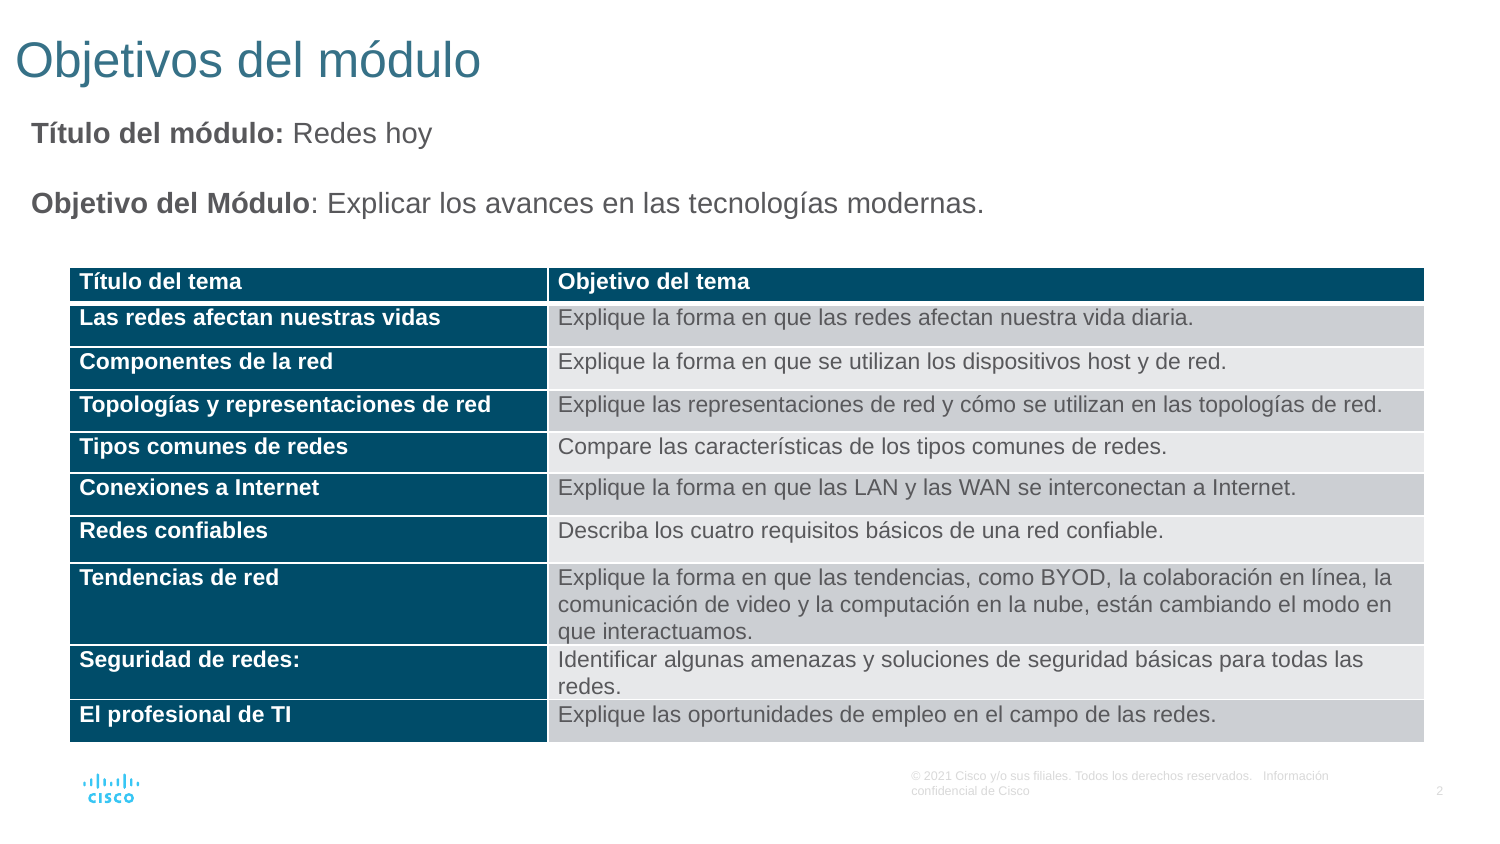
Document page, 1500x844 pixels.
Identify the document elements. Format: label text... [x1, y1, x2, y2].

table_cell Tendencias de red [70, 564, 547, 644]
table_cell Identificar algunas amenazas y soluciones de seguridad básicas para todas las redes. [549, 646, 1424, 699]
table_header Título del tema [70, 268, 547, 301]
table_cell Explique las oportunidades de empleo en el campo de las redes. [549, 700, 1424, 742]
table_cell Topologías y representaciones de red [70, 391, 547, 431]
table_cell El profesional de TI [70, 700, 547, 742]
table_cell Tipos comunes de redes [70, 433, 547, 472]
title Objetivos del módulo [0, 6, 1500, 108]
table_cell Explique la forma en que se utilizan los dispositivos host y de red. [549, 348, 1424, 389]
table_cell Explique las representaciones de red y cómo se utilizan en las topologías de red. [549, 391, 1424, 431]
table_cell Explique la forma en que las tendencias, como BYOD, la colaboración en línea, la comunicación de video y la computación en la nube, están cambiando el modo en que interactuamos. [549, 564, 1424, 644]
list Título del módulo: Redes hoy Objetivo del Módulo: Explicar los avances en las tecnologías modernas. [16, 107, 1449, 244]
table_cell Describa los cuatro requisitos básicos de una red confiable. [549, 517, 1424, 562]
table_cell Las redes afectan nuestras vidas [70, 306, 547, 346]
table_cell Explique la forma en que las redes afectan nuestra vida diaria. [549, 306, 1424, 346]
table_cell Seguridad de redes: [70, 646, 547, 699]
table_header Objetivo del tema [549, 268, 1424, 301]
table_cell Compare las características de los tipos comunes de redes. [549, 433, 1424, 472]
table_cell Conexiones a Internet [70, 474, 547, 515]
table_cell Explique la forma en que las LAN y las WAN se interconectan a Internet. [549, 474, 1424, 515]
table_cell Componentes de la red [70, 348, 547, 389]
table_cell Redes confiables [70, 517, 547, 562]
